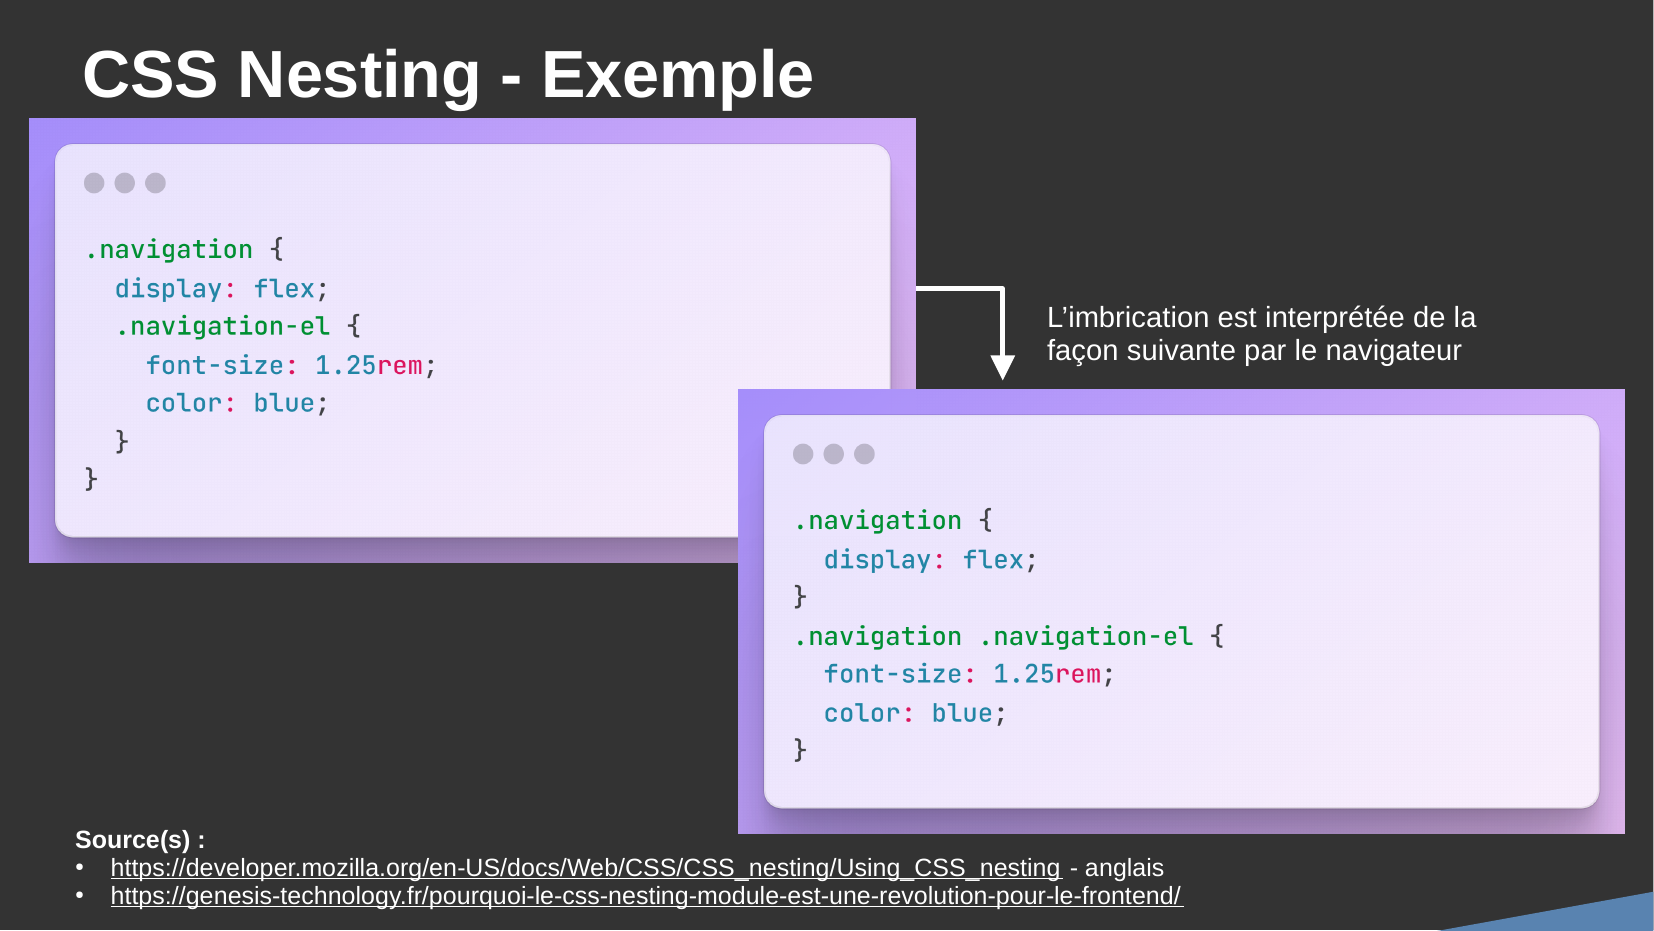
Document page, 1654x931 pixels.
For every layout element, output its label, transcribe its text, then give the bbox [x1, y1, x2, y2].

text_box L’imbrication est interprétée de la façon suivante par le navigateur [1032, 294, 1564, 383]
text_box [1437, 891, 1654, 931]
text_box Source(s) : https://developer.mozilla.org/en-US/docs/Web/CSS/CSS_nesting/Using_CSS_nesting - anglais https://genesis-technology.fr/pourquoi-le-css-nesting-module-est-une-revolution-pour-le-frontend/ [60, 803, 1546, 917]
title CSS Nesting - Exemple [82, 37, 1571, 114]
picture [29, 118, 1625, 834]
